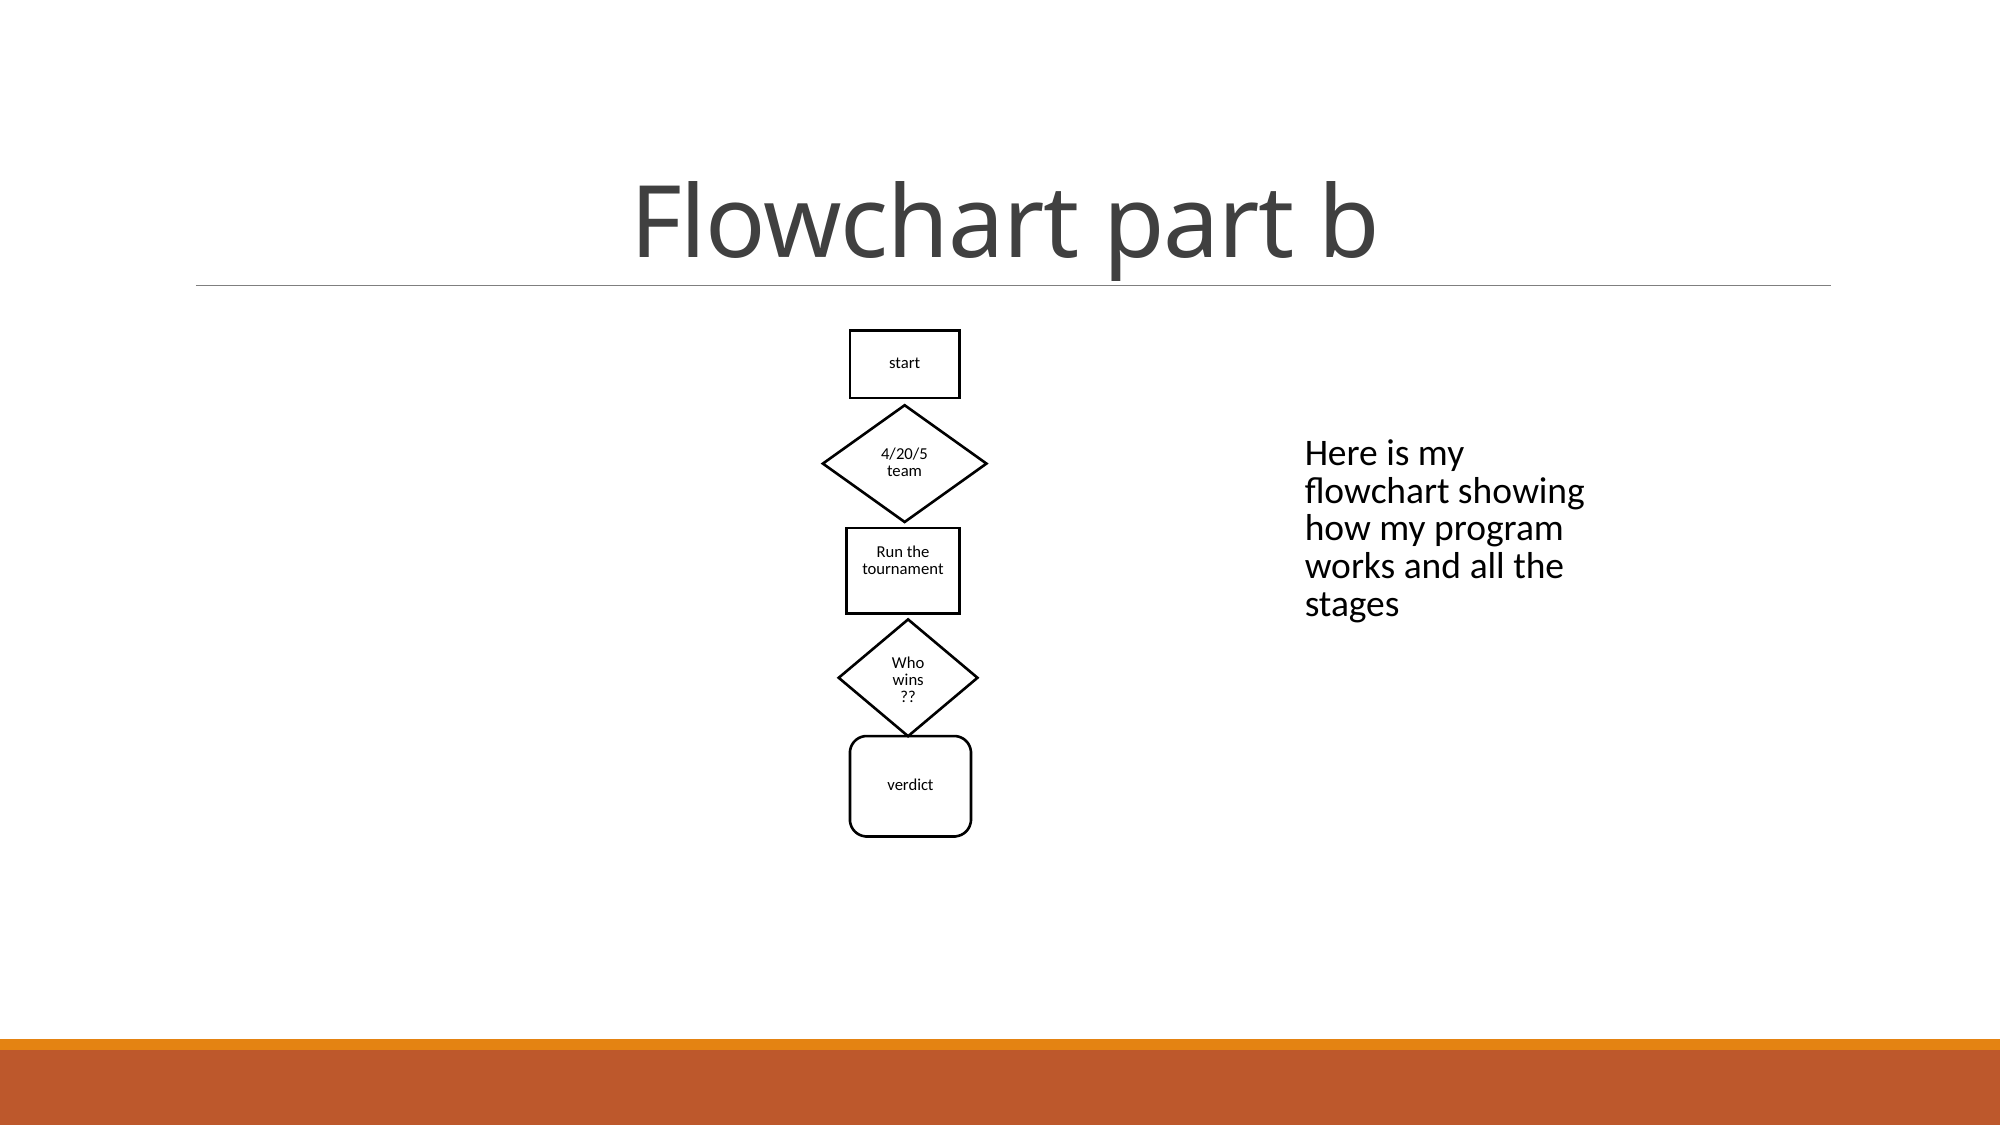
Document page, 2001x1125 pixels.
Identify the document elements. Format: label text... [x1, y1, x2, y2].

text_box Who wins ?? [838, 619, 978, 737]
text_box Here is my flowchart showing how my program works and all the stages [1289, 429, 1627, 674]
text_box start [850, 330, 959, 398]
text_box verdict [849, 736, 971, 837]
text_box 4/20/5 team [822, 405, 987, 522]
text_box Run the tournament [847, 528, 959, 613]
title Flowchart part b [180, 47, 1831, 286]
